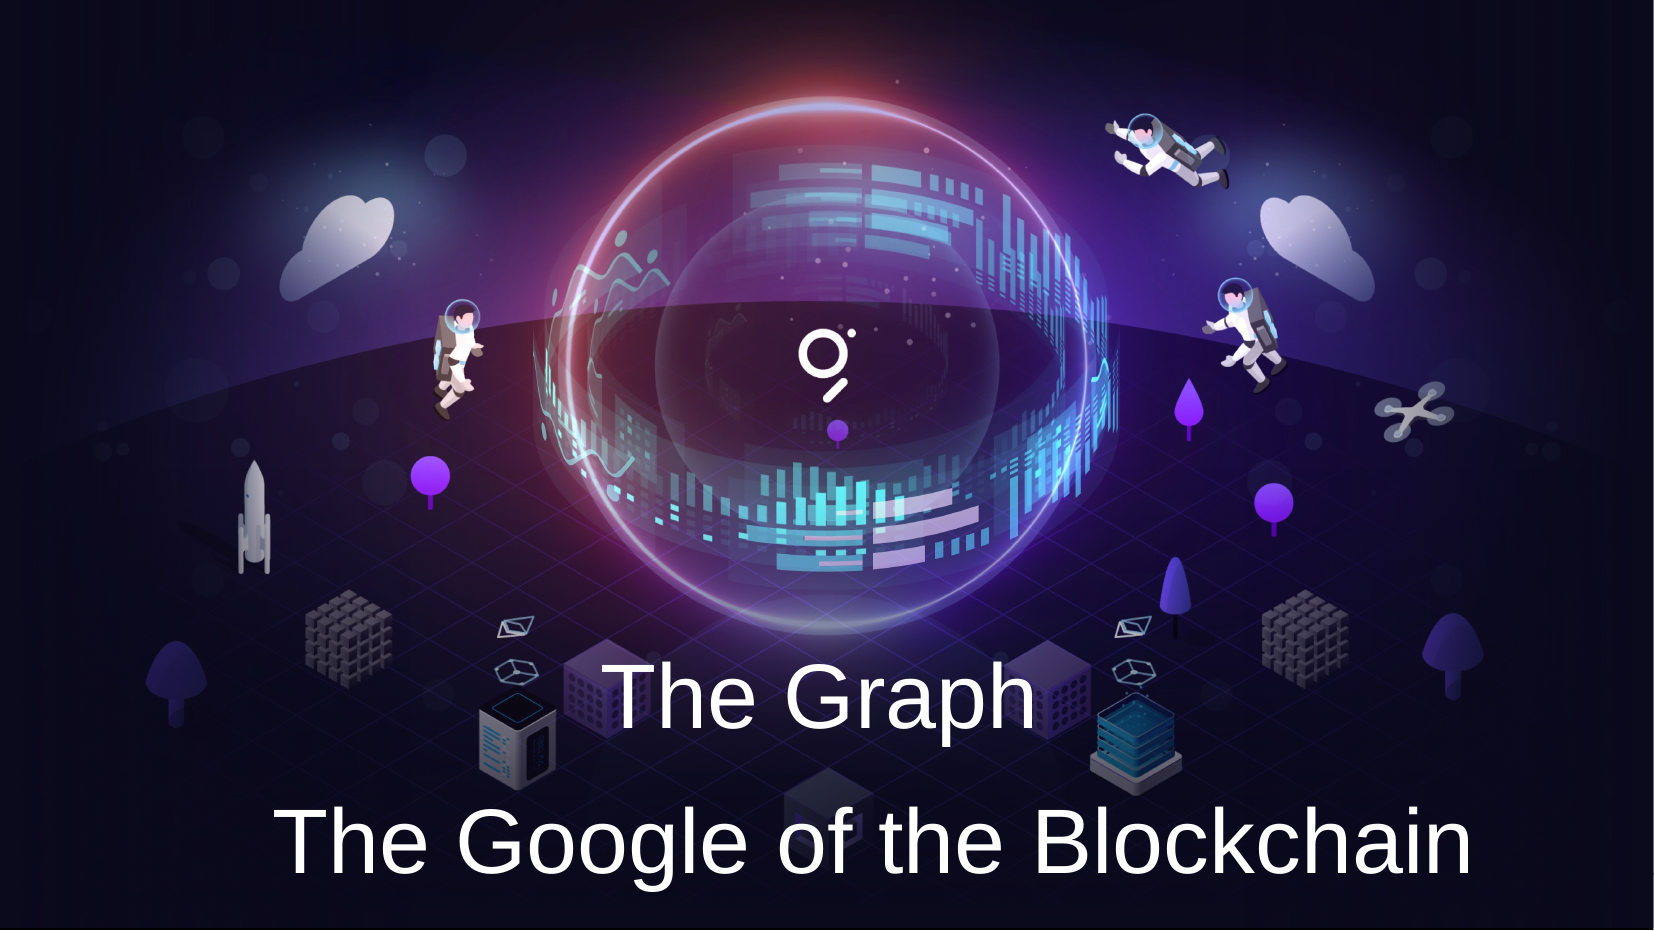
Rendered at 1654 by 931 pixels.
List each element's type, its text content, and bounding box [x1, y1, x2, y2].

picture [0, 0, 1654, 928]
title The Google of the Blockchain [136, 787, 1613, 896]
title The Graph [37, 643, 1603, 751]
